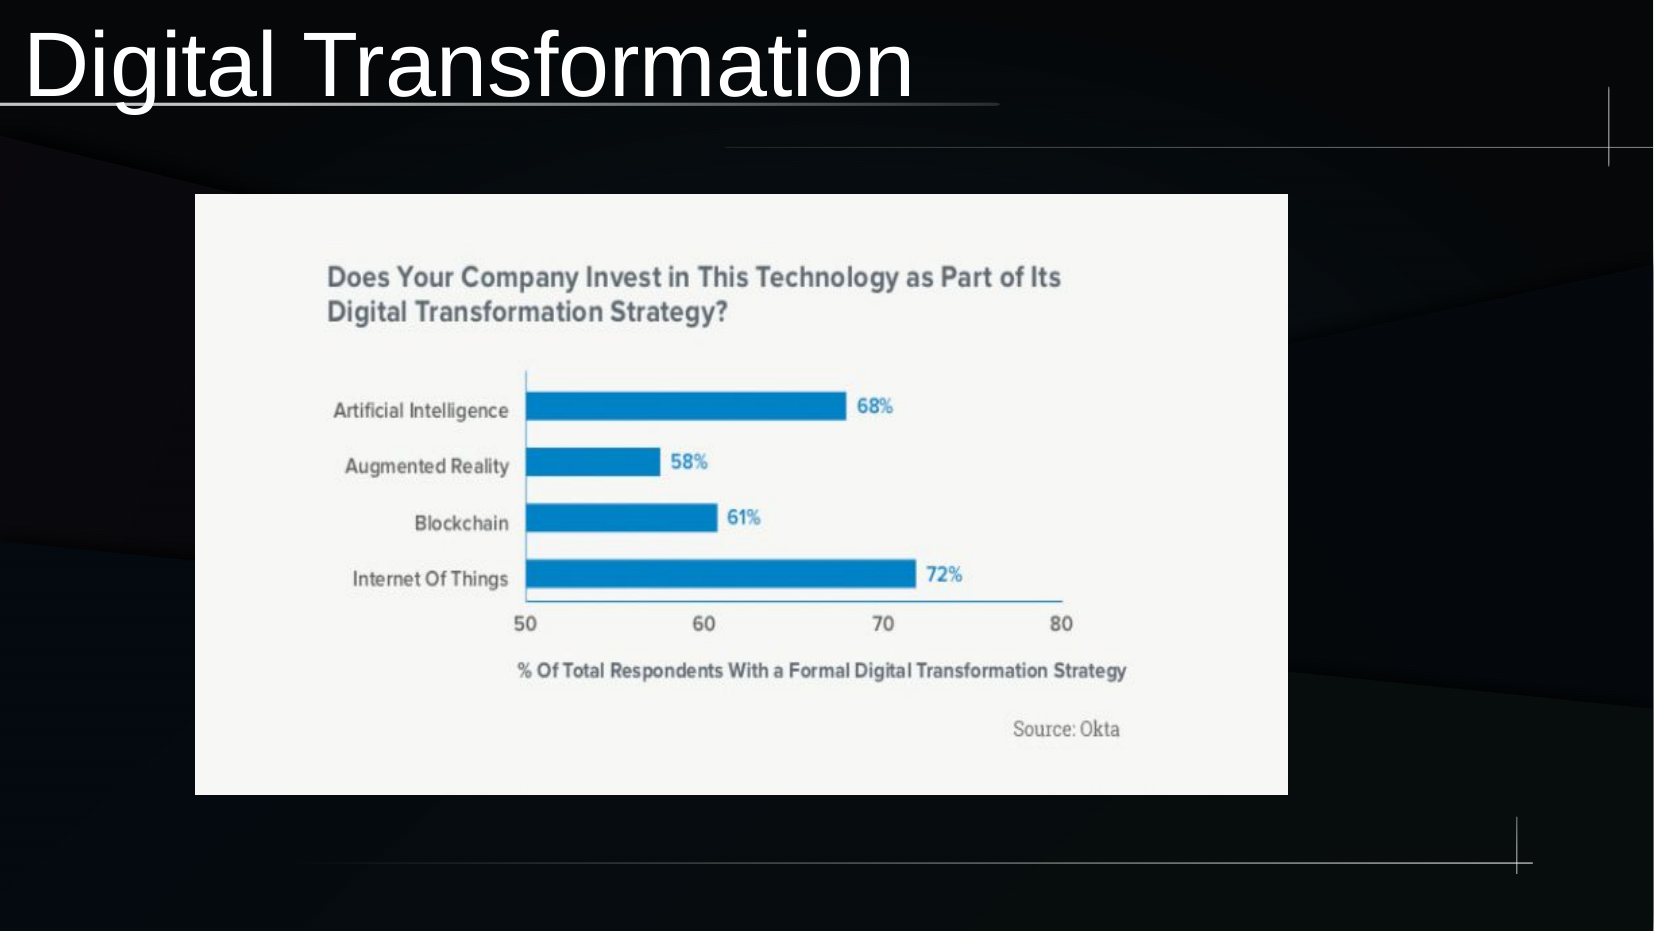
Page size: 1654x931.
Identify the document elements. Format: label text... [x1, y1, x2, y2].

picture [0, 0, 1654, 931]
title Digital Transformation [23, 11, 1589, 119]
